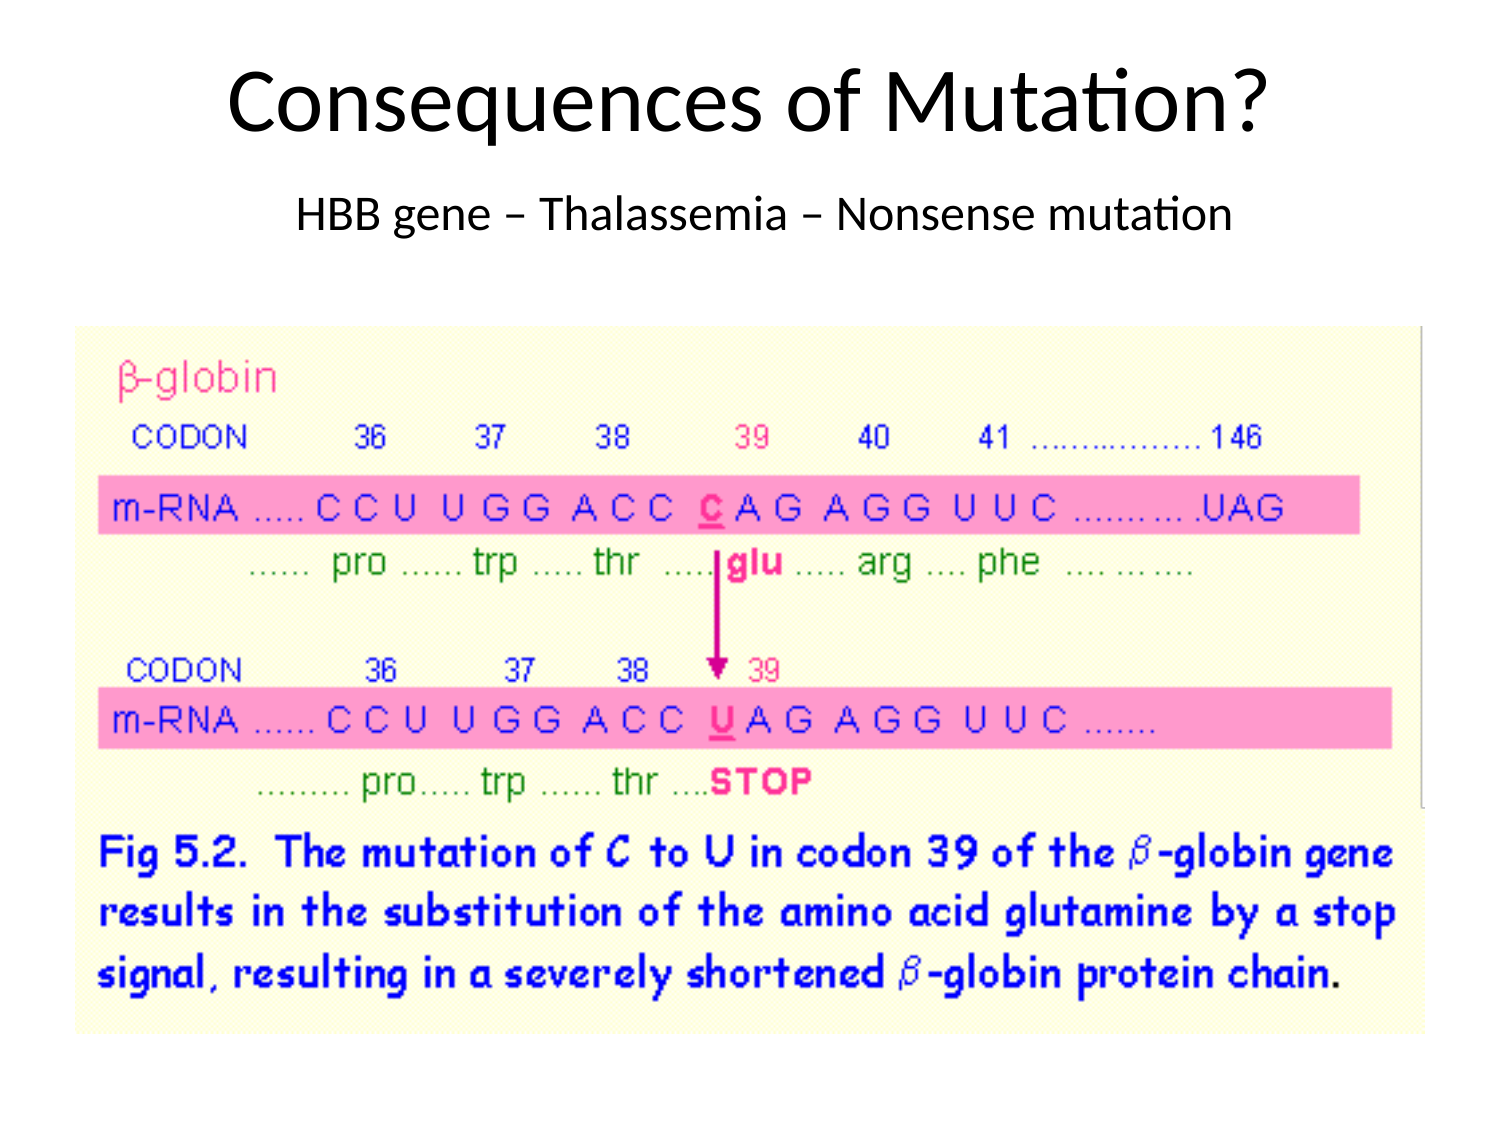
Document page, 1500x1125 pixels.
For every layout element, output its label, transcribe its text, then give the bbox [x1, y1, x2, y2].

title Consequences of Mutation? [75, 0, 1425, 189]
text_box HBB gene – Thalassemia – Nonsense mutation [225, 173, 1304, 249]
picture [75, 309, 1425, 1052]
